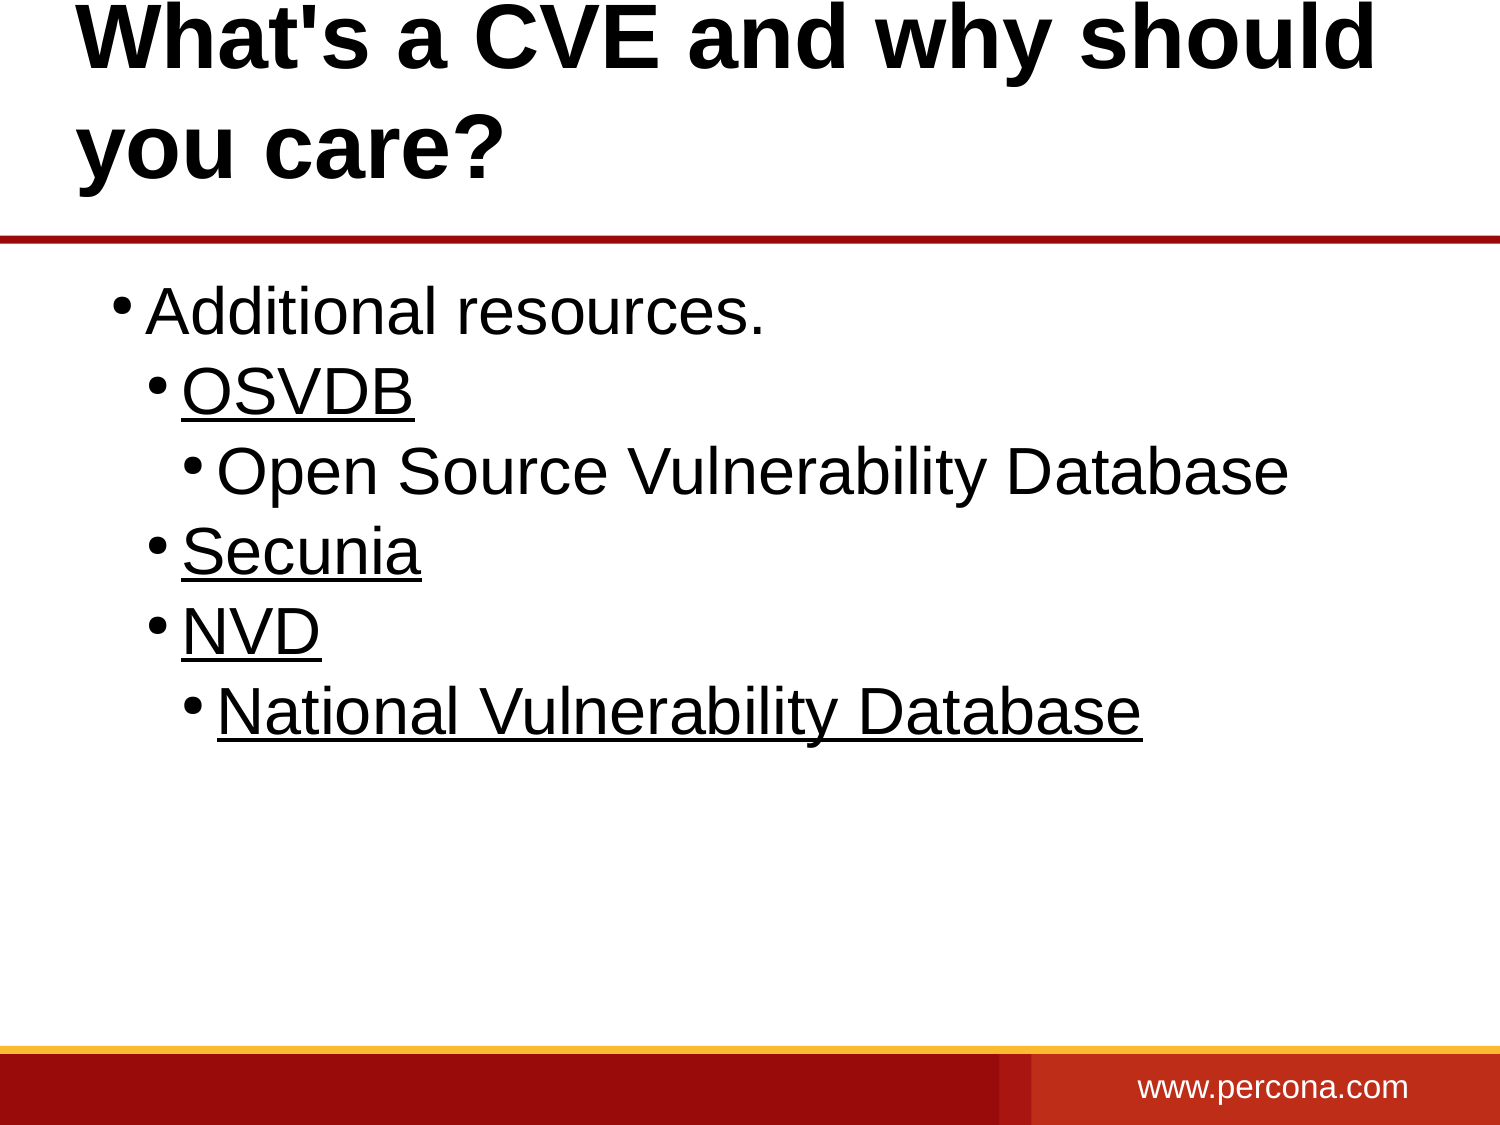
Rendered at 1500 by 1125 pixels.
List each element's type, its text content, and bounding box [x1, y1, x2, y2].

text_box Additional resources. OSVDB Open Source Vulnerability Database Secunia NVD National Vulnerability Database [75, 263, 1425, 1006]
text_box What's a CVE and why should you care? [75, 44, 1425, 233]
